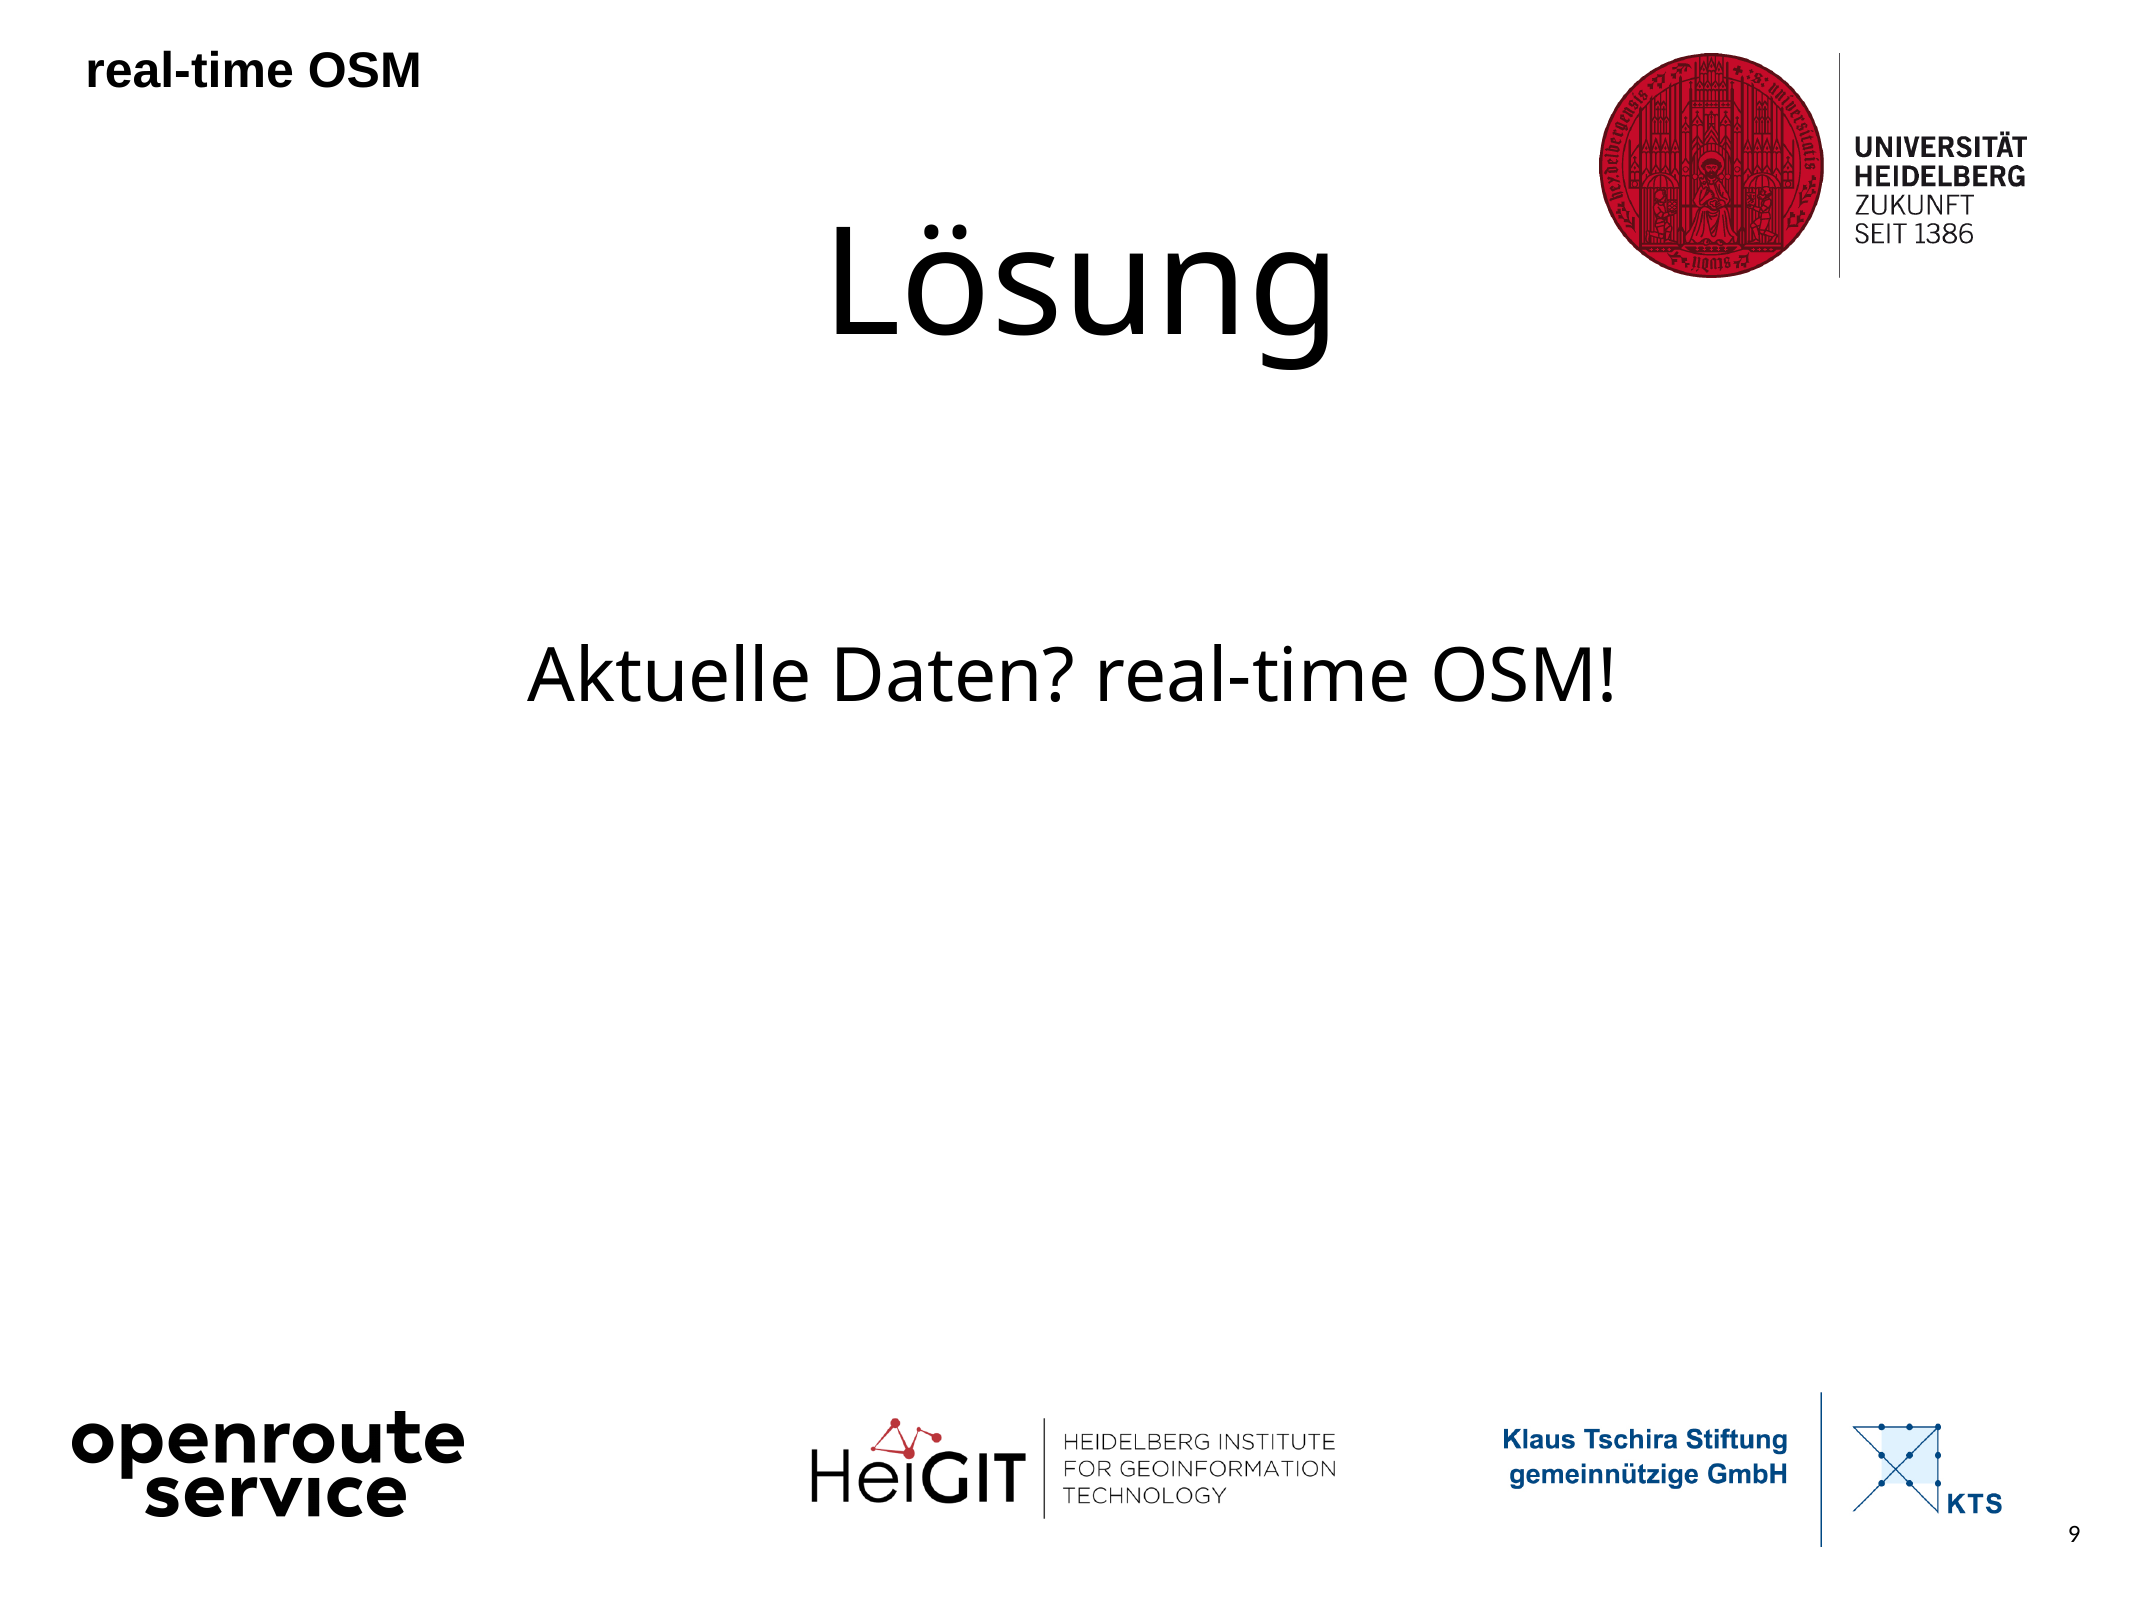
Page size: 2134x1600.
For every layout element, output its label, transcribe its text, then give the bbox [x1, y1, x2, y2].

text_box real-time OSM [74, 26, 434, 109]
picture [72, 1411, 464, 1517]
text_box Aktuelle Daten? real-time OSM! [518, 618, 1628, 725]
picture [1474, 1330, 2034, 1597]
text_box Lösung [813, 176, 1350, 373]
picture [797, 1395, 1349, 1533]
picture [1599, 53, 2027, 278]
